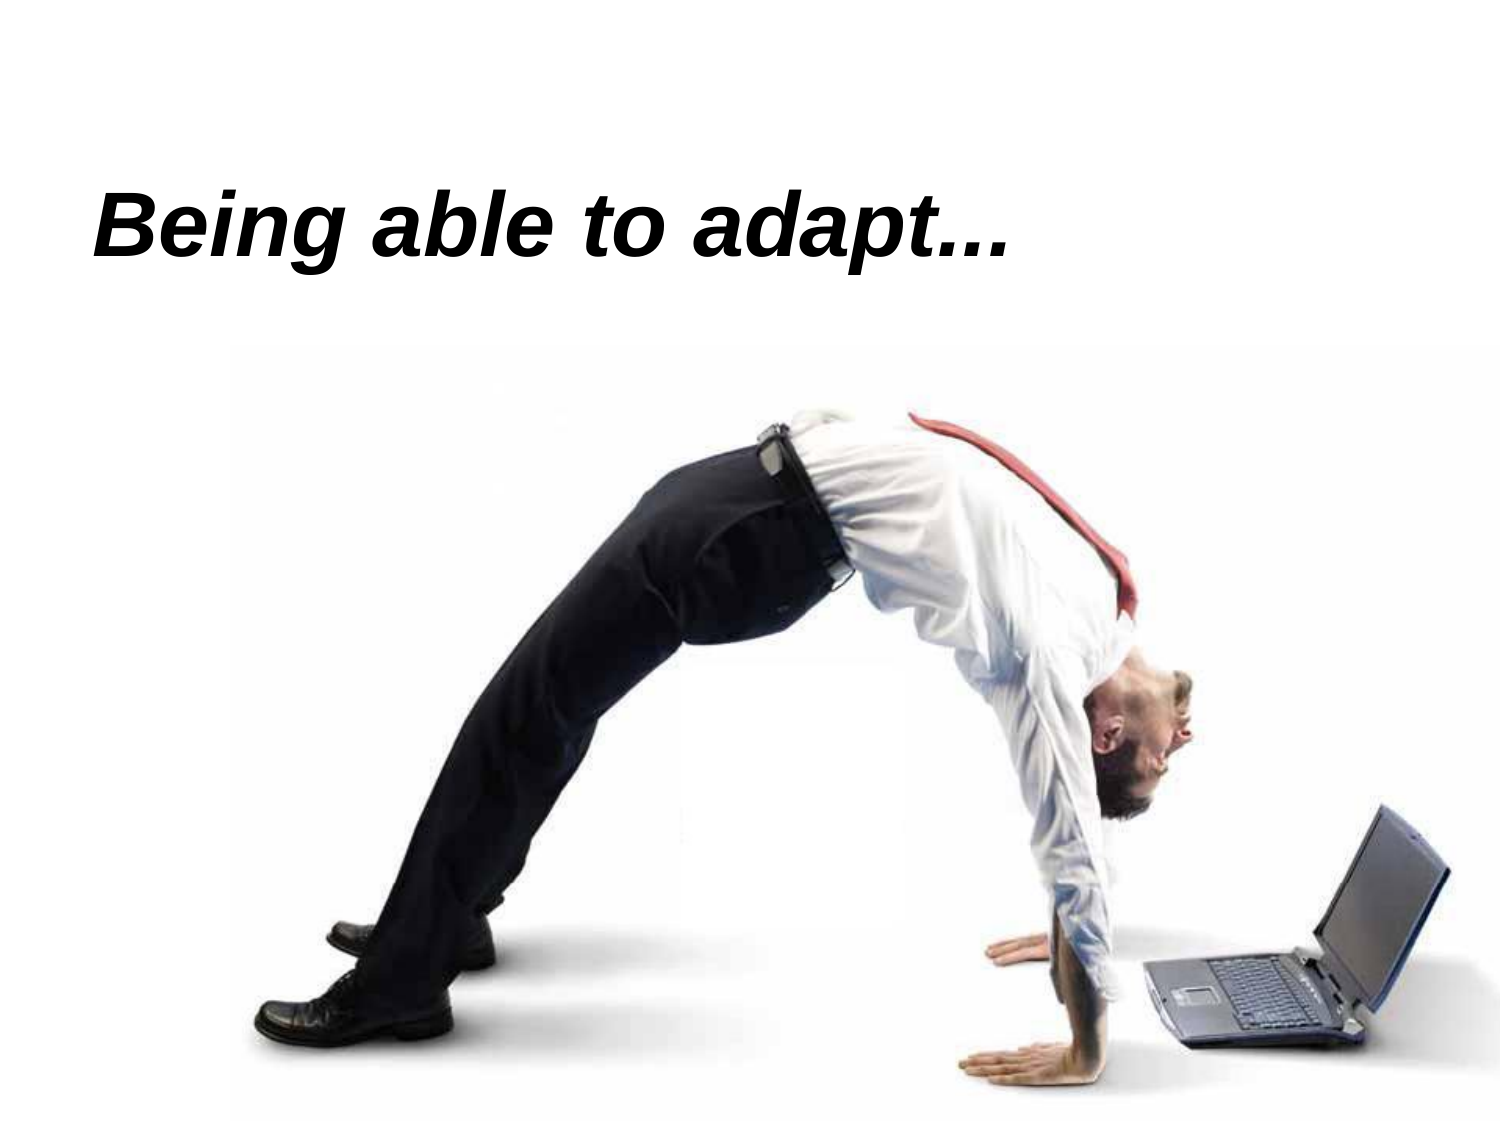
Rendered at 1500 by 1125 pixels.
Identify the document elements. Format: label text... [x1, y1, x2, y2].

list Being able to adapt... [74, 44, 1425, 772]
picture [230, 345, 1500, 1121]
